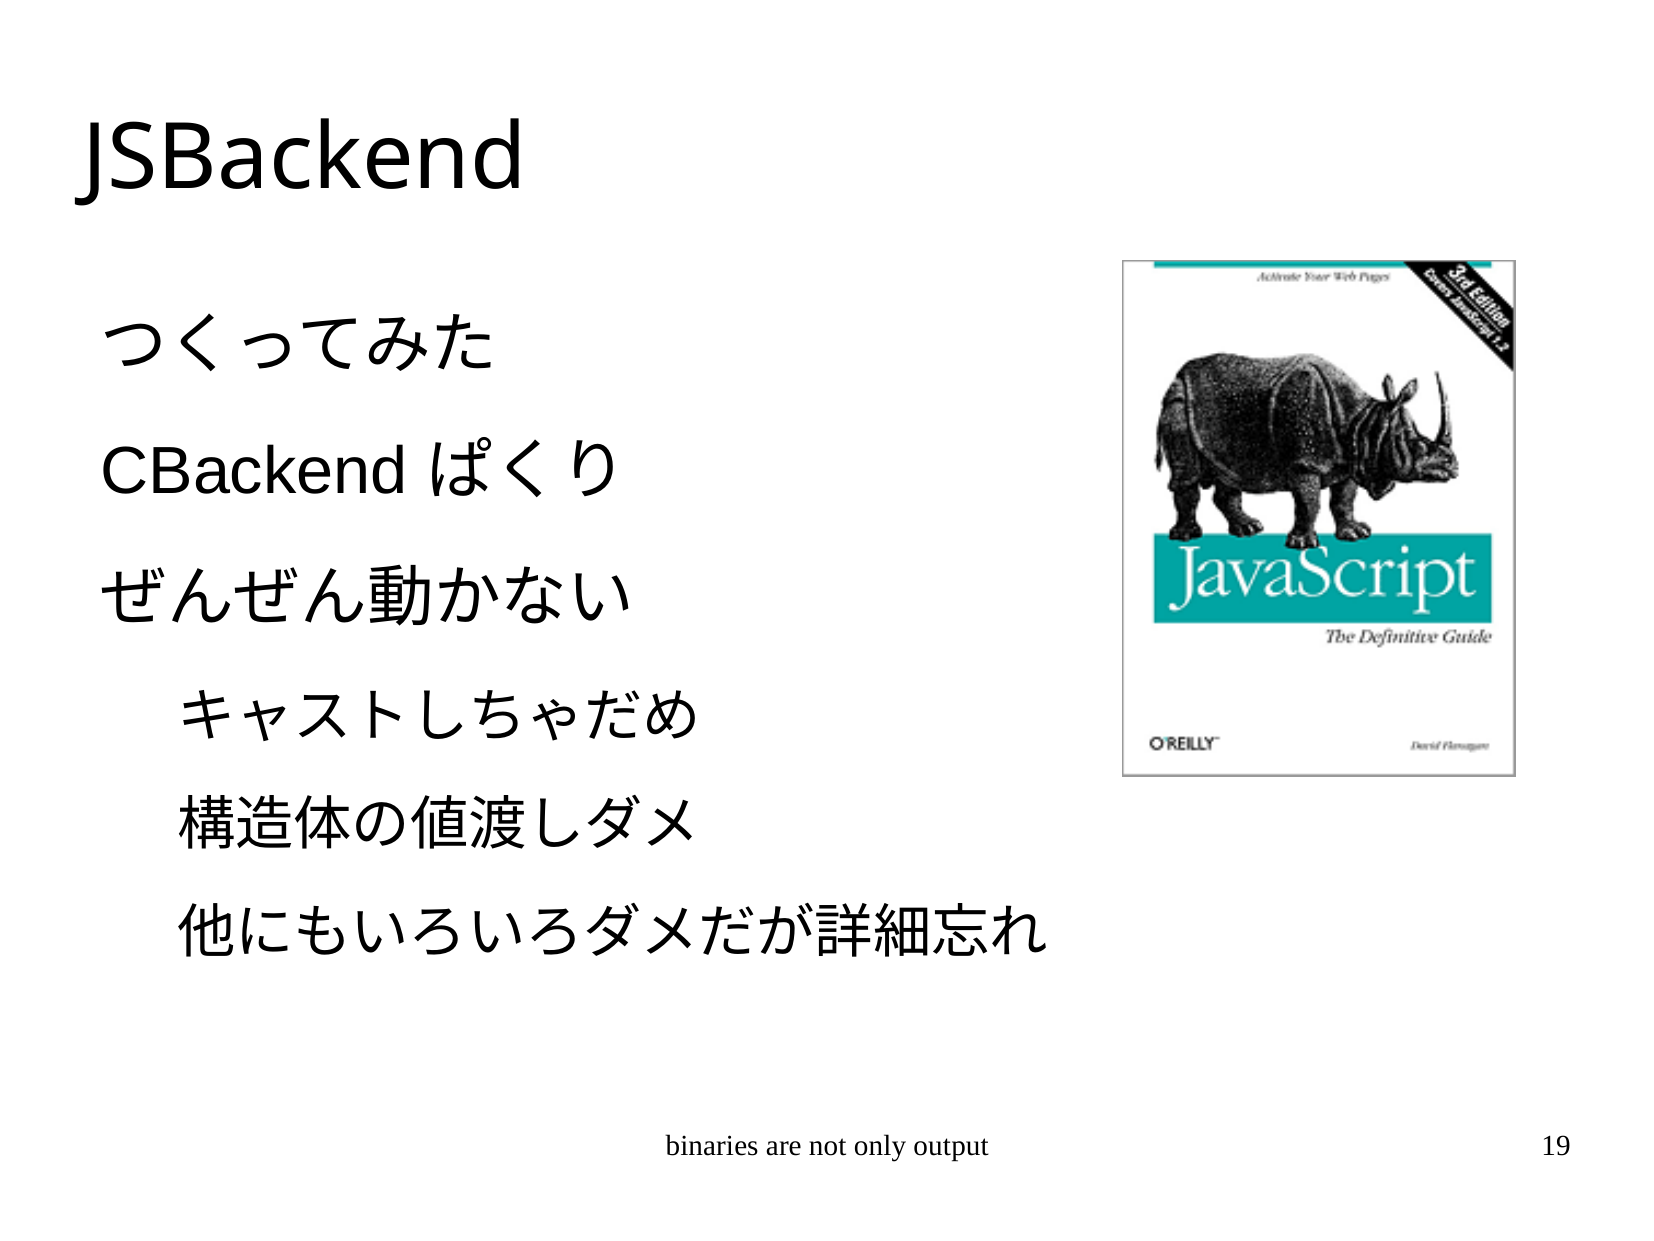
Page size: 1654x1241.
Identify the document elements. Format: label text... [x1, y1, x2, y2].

list つくってみた CBackend ぱくり ぜんぜん動かない キャストしちゃだめ 構造体の値渡しダメ 他にもいろいろダメだが詳細忘れ [82, 290, 1571, 1094]
picture [1122, 260, 1516, 777]
title JSBackend [82, 56, 1571, 250]
